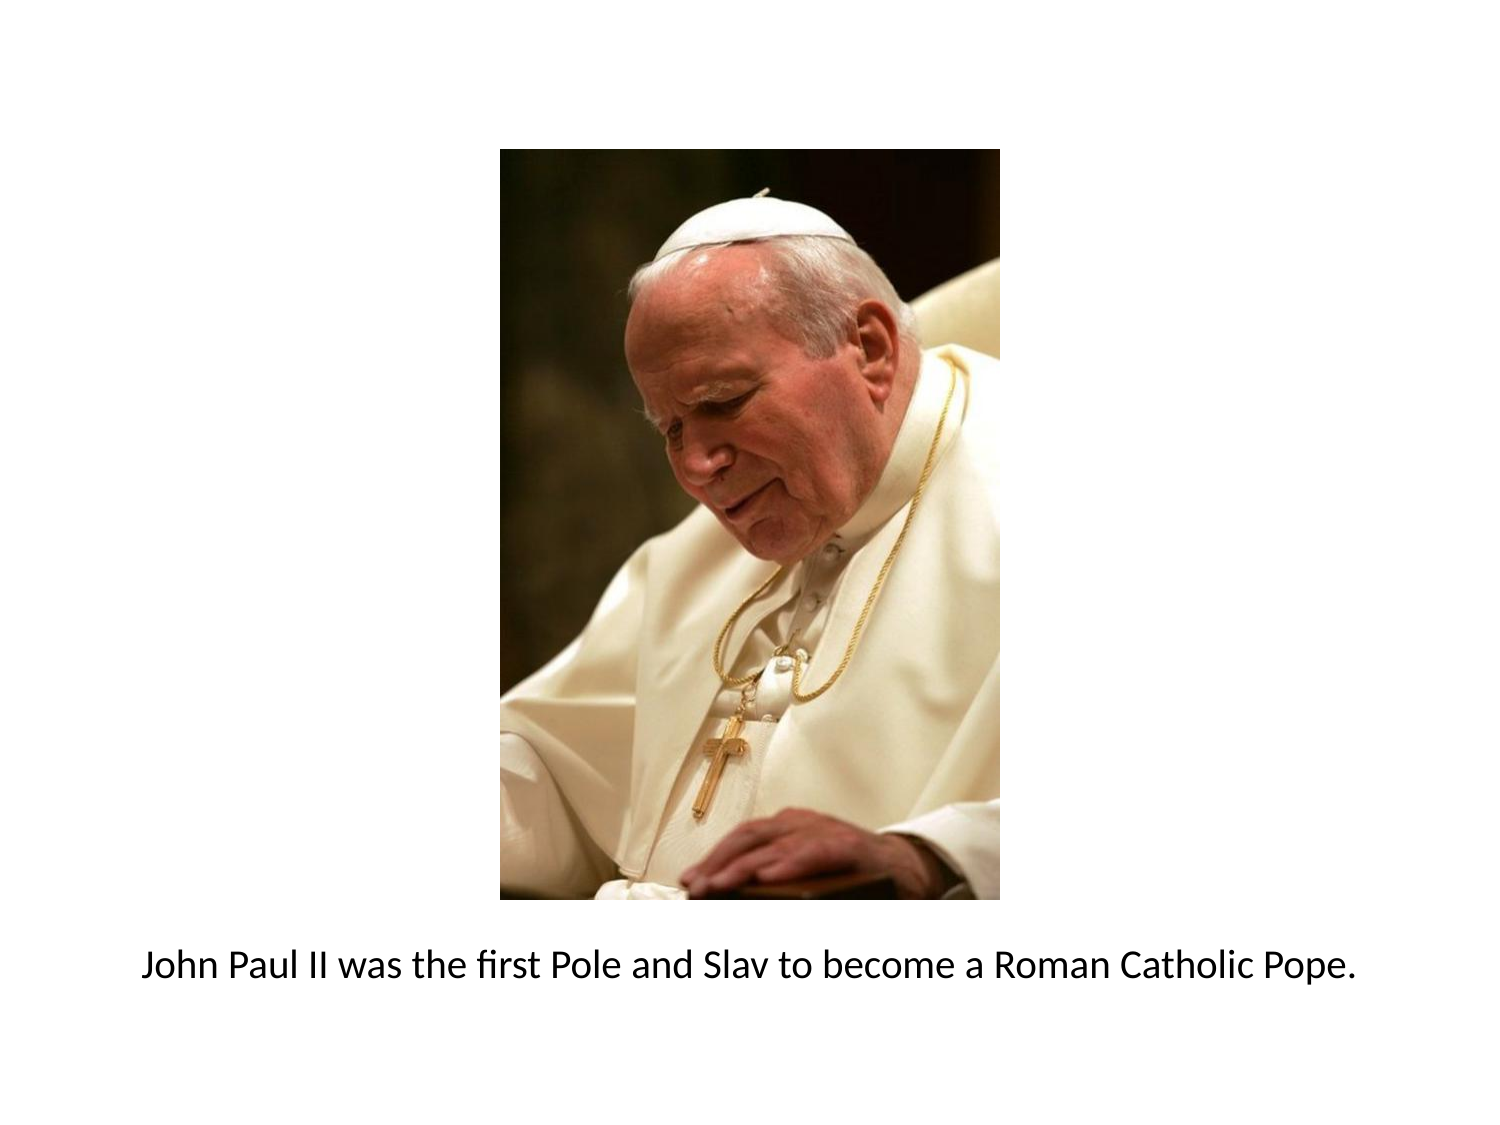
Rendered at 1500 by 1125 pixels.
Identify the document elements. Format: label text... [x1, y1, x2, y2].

picture [500, 149, 1000, 900]
text_box John Paul II was the first Pole and Slav to become a Roman Catholic Pope. [126, 929, 1374, 995]
